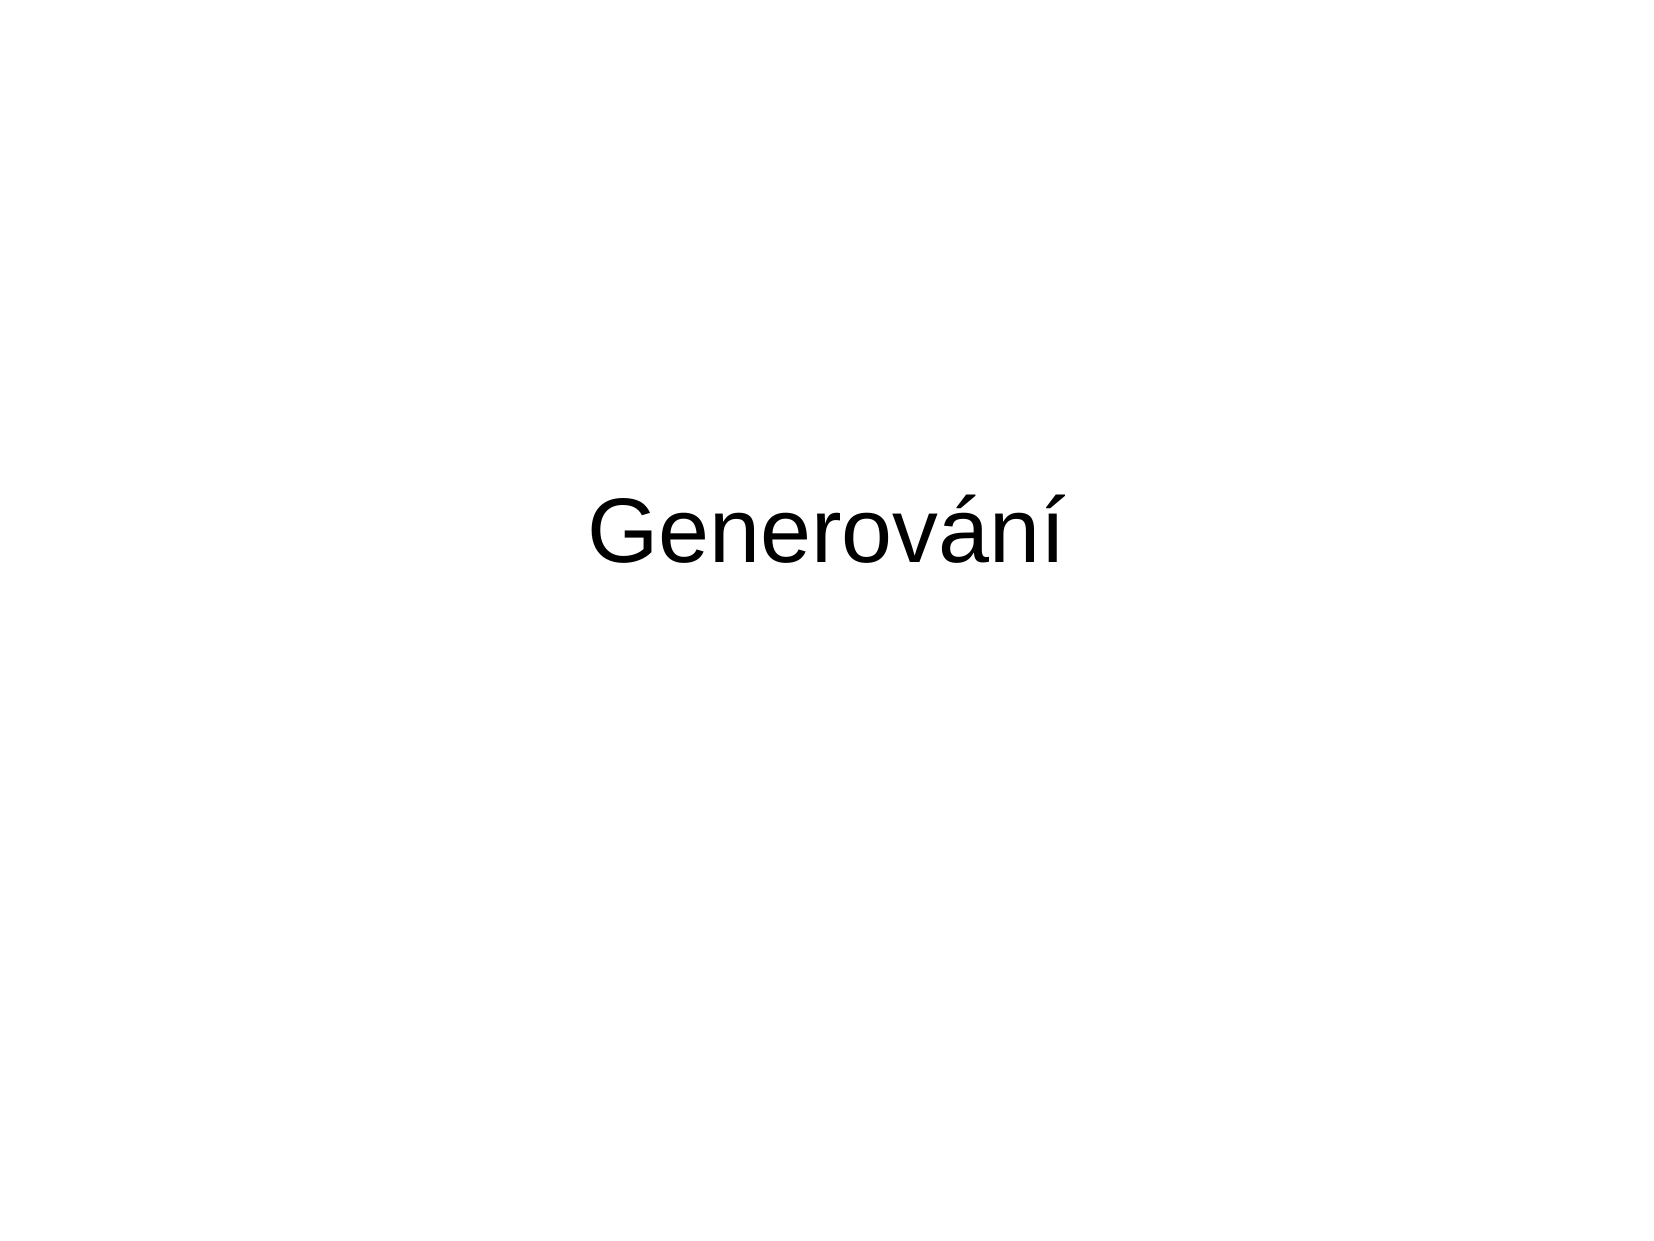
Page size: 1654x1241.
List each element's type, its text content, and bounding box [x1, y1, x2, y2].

title Generování [82, 427, 1571, 635]
